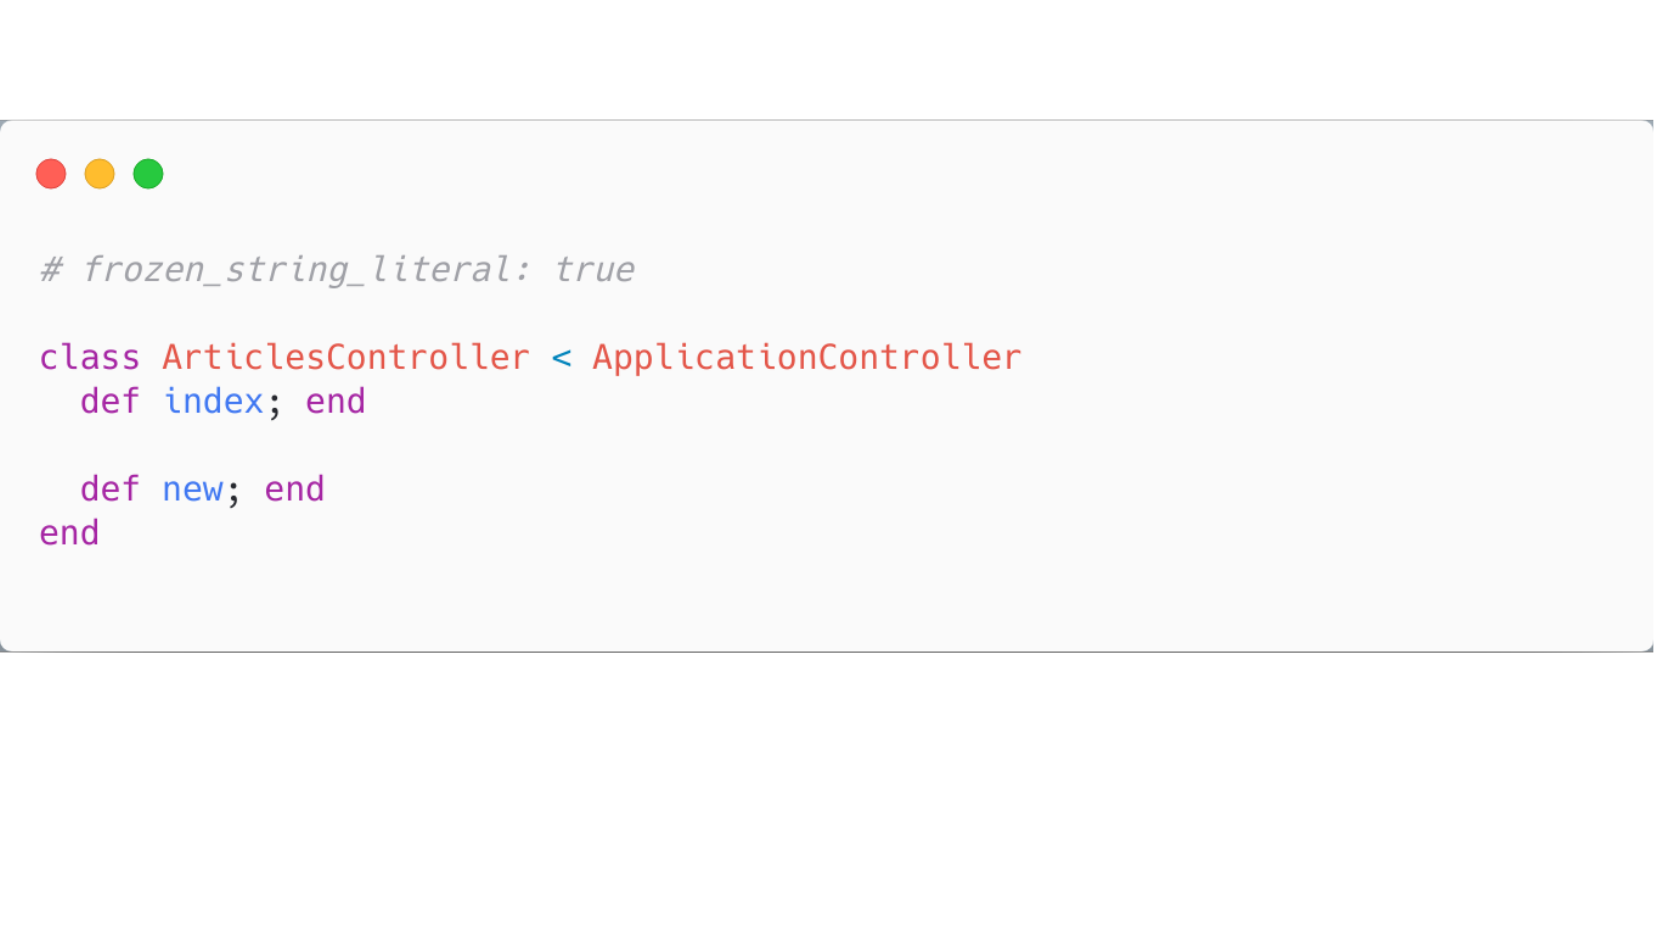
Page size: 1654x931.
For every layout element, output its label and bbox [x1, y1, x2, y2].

picture [0, 119, 1654, 653]
